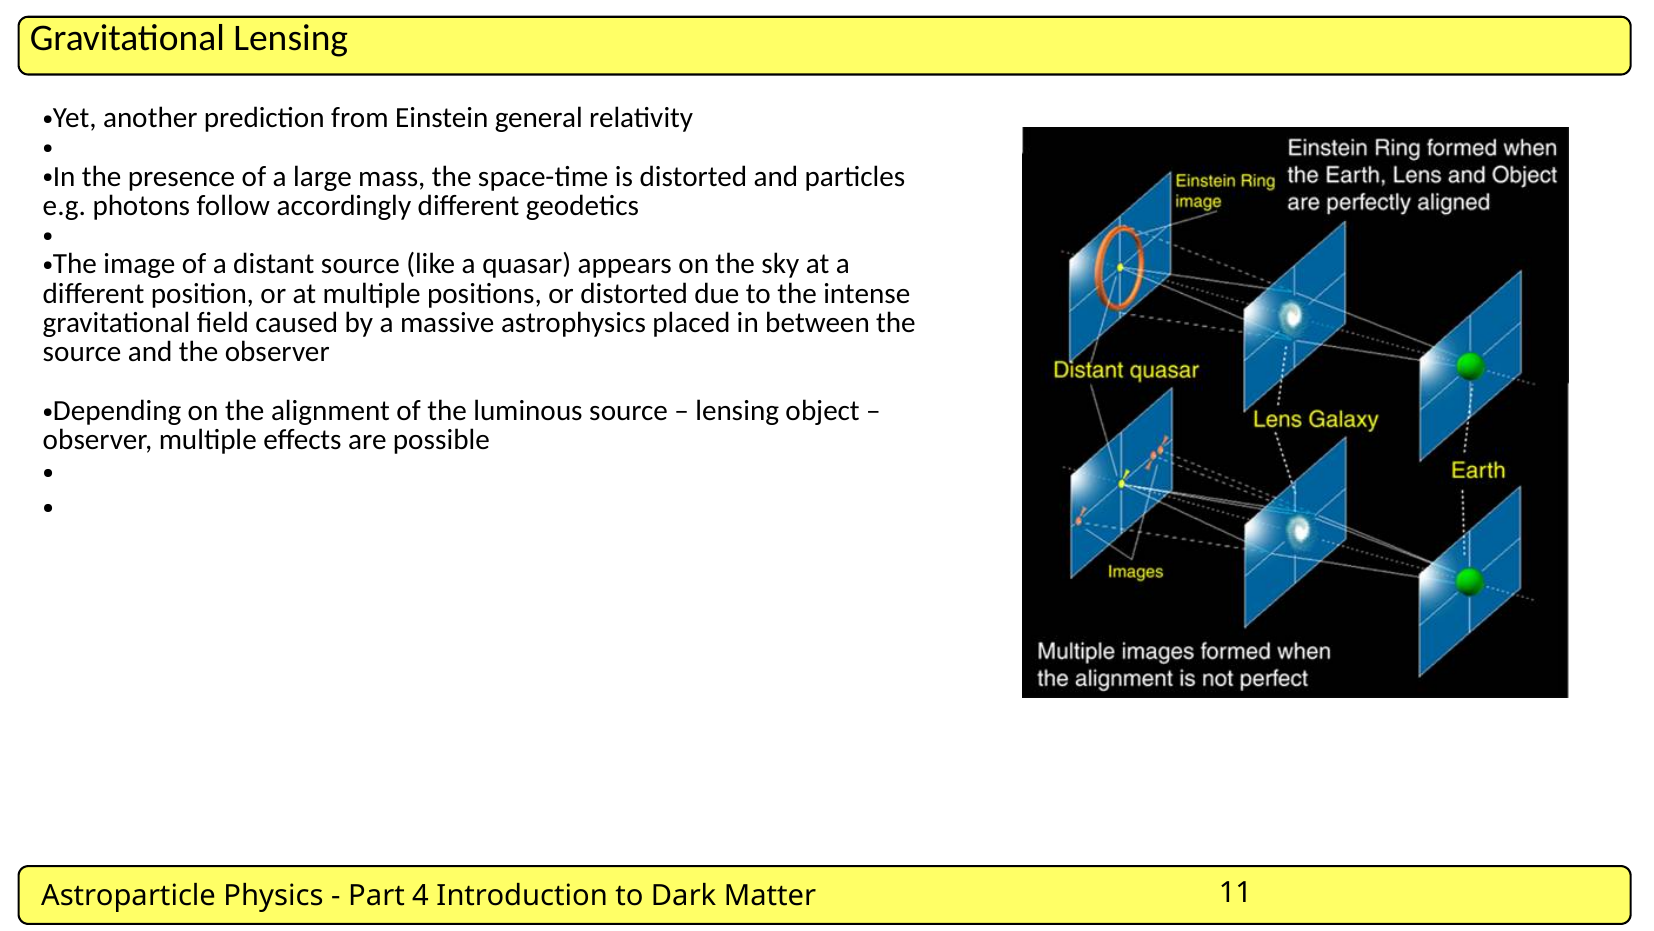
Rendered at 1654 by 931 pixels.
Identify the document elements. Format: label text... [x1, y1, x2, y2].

picture [1022, 127, 1569, 698]
text_box Astroparticle Physics - Part 4 Introduction to Dark Matter [40, 876, 939, 931]
text_box Gravitational Lensing [15, 15, 367, 77]
text_box Yet, another prediction from Einstein general relativity In the presence of a large mass, the space-time is distorted and particles e.g. photons follow accordingly different geodetics The image of a distant source (like a quasar) appears on the sky at a different position, or at multiple positions, or distorted due to the intense gravitational field caused by a massive astrophysics placed in between the source and the observer Depending on the alignment of the luminous source – lensing object – observer, multiple effects are possible [27, 98, 952, 792]
text_box [1218, 873, 1604, 931]
